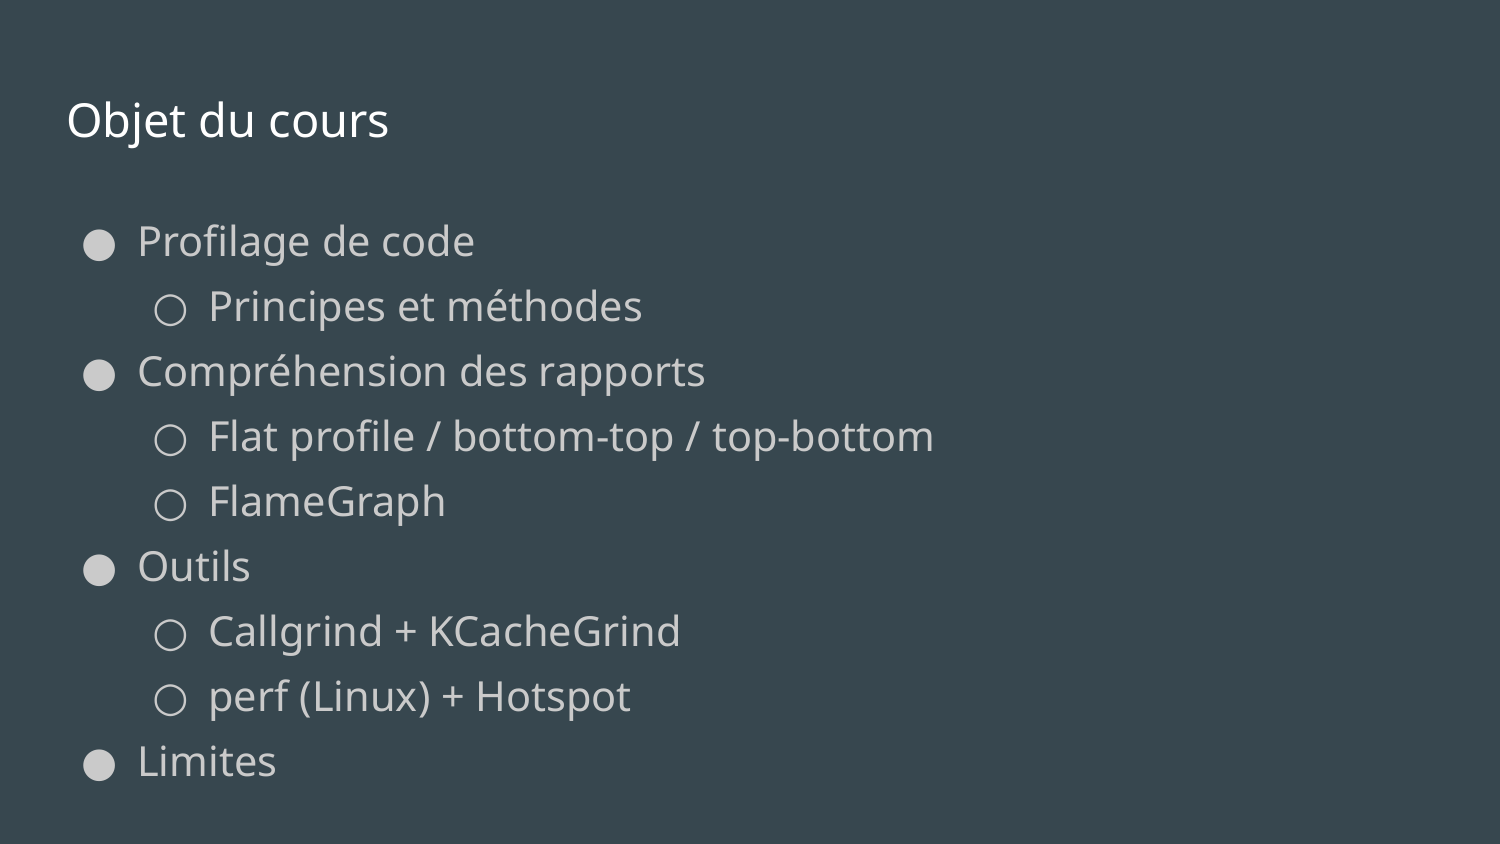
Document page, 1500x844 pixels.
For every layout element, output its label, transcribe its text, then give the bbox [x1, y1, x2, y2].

title Objet du cours [51, 72, 1449, 167]
list Profilage de code Principes et méthodes Compréhension des rapports Flat profile / bottom-top / top-bottom FlameGraph Outils Callgrind + KCacheGrind perf (Linux) + Hotspot Limites [51, 189, 1449, 805]
